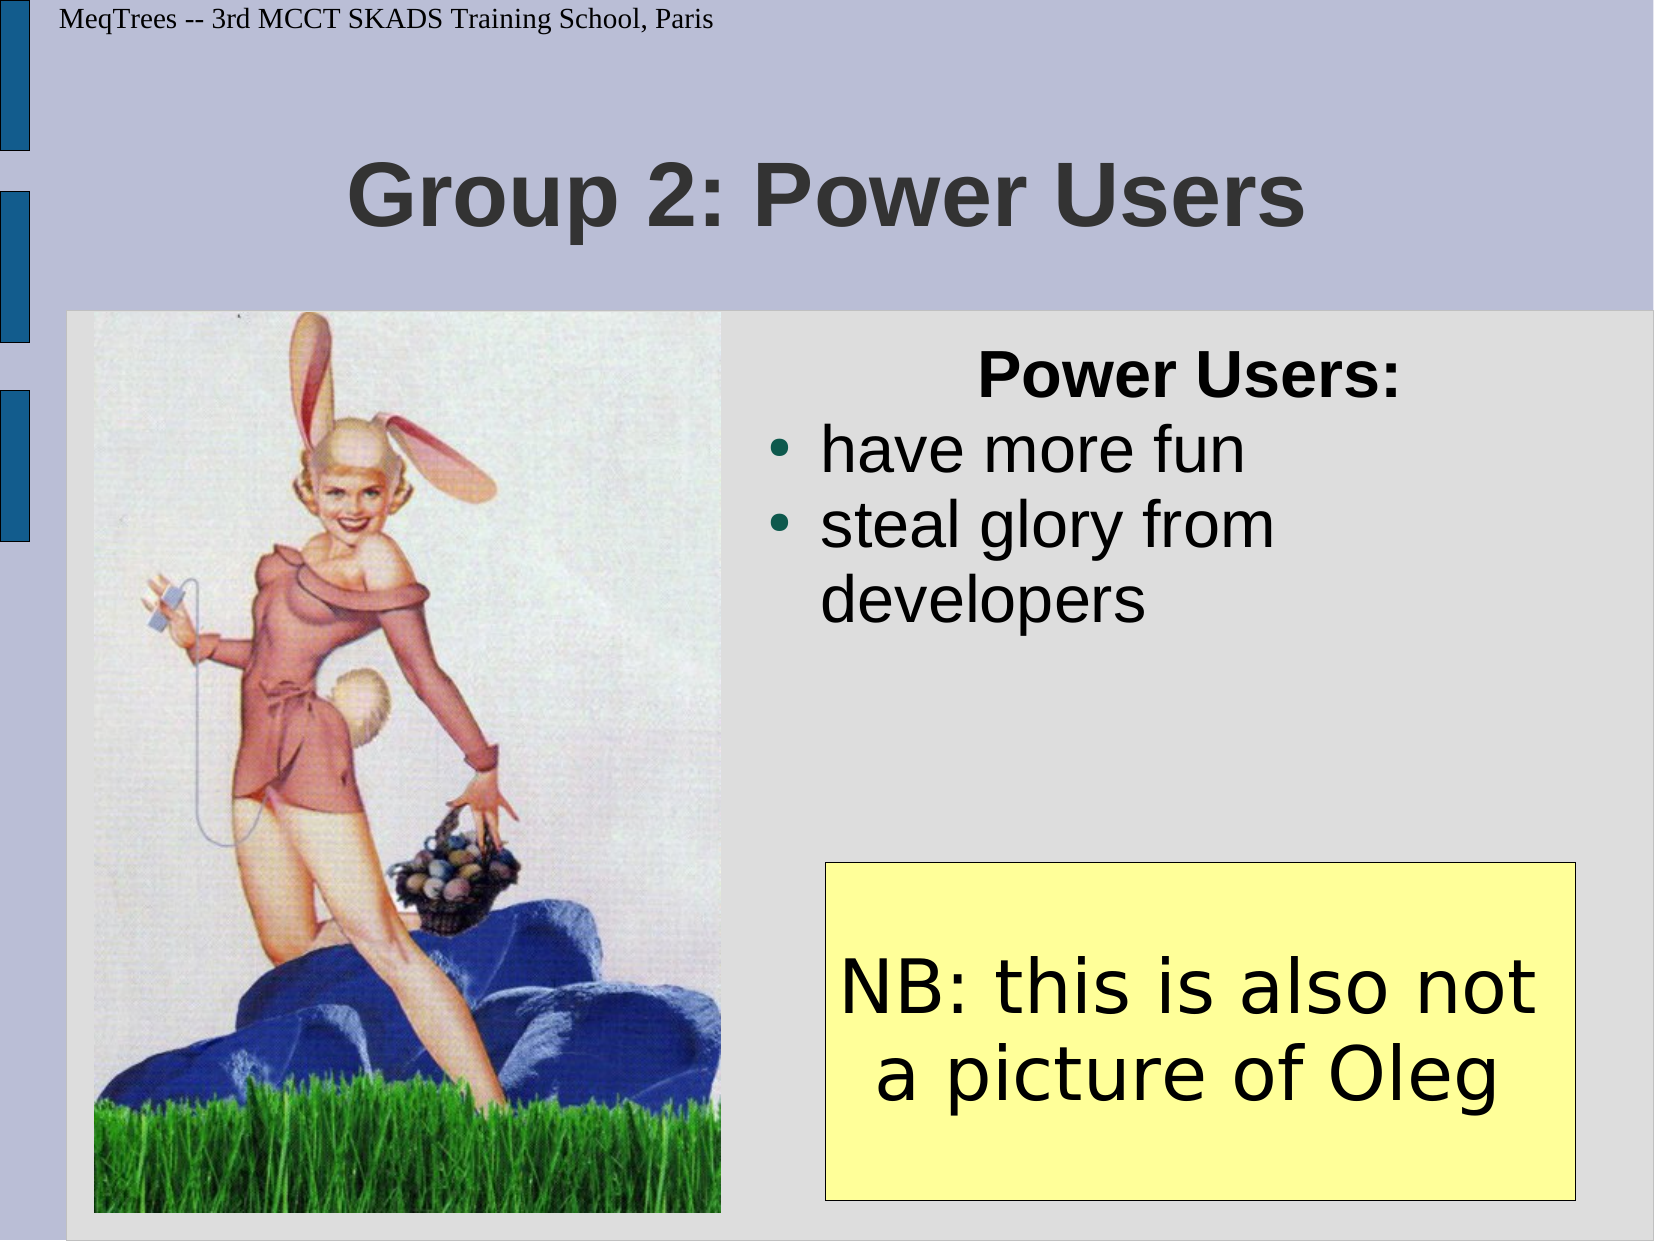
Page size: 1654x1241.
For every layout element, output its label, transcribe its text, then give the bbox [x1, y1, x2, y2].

list Power Users: have more fun steal glory from developers [750, 337, 1613, 1201]
text_box NB: this is also not a picture of Oleg [825, 862, 1576, 1201]
picture [94, 312, 721, 1213]
title Group 2: Power Users [121, 91, 1534, 299]
